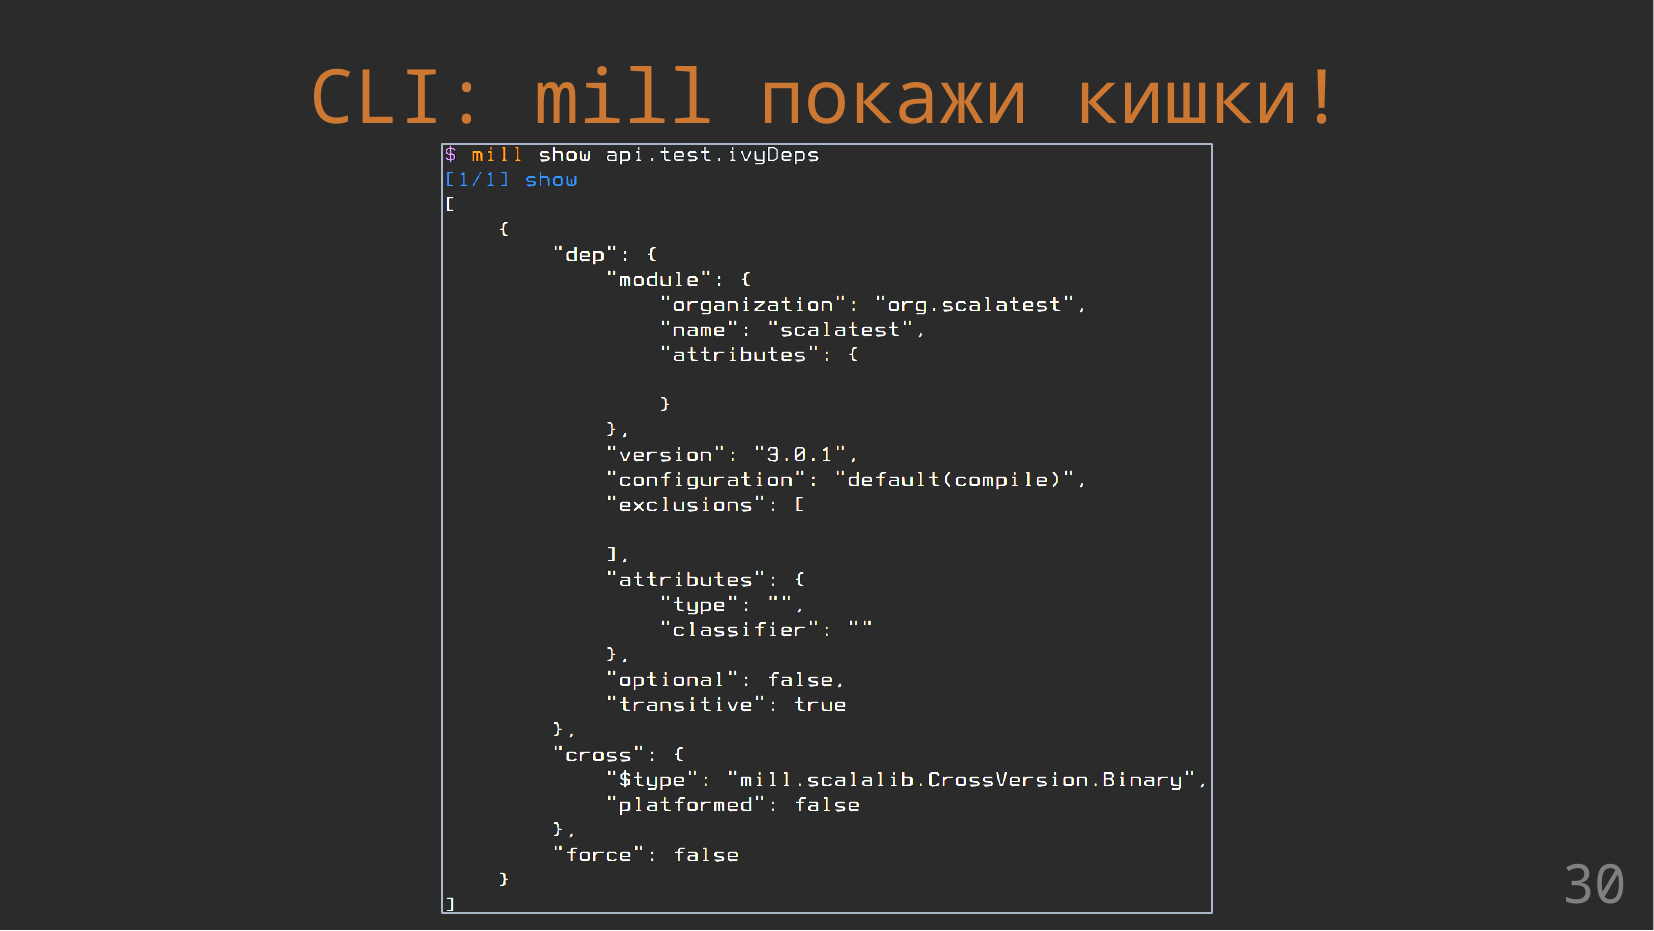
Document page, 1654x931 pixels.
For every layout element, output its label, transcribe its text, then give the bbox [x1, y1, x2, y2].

text_box CLI: mill покажи кишки! [23, 35, 1630, 182]
text_box 30 [1287, 838, 1642, 931]
picture [442, 182, 1211, 913]
